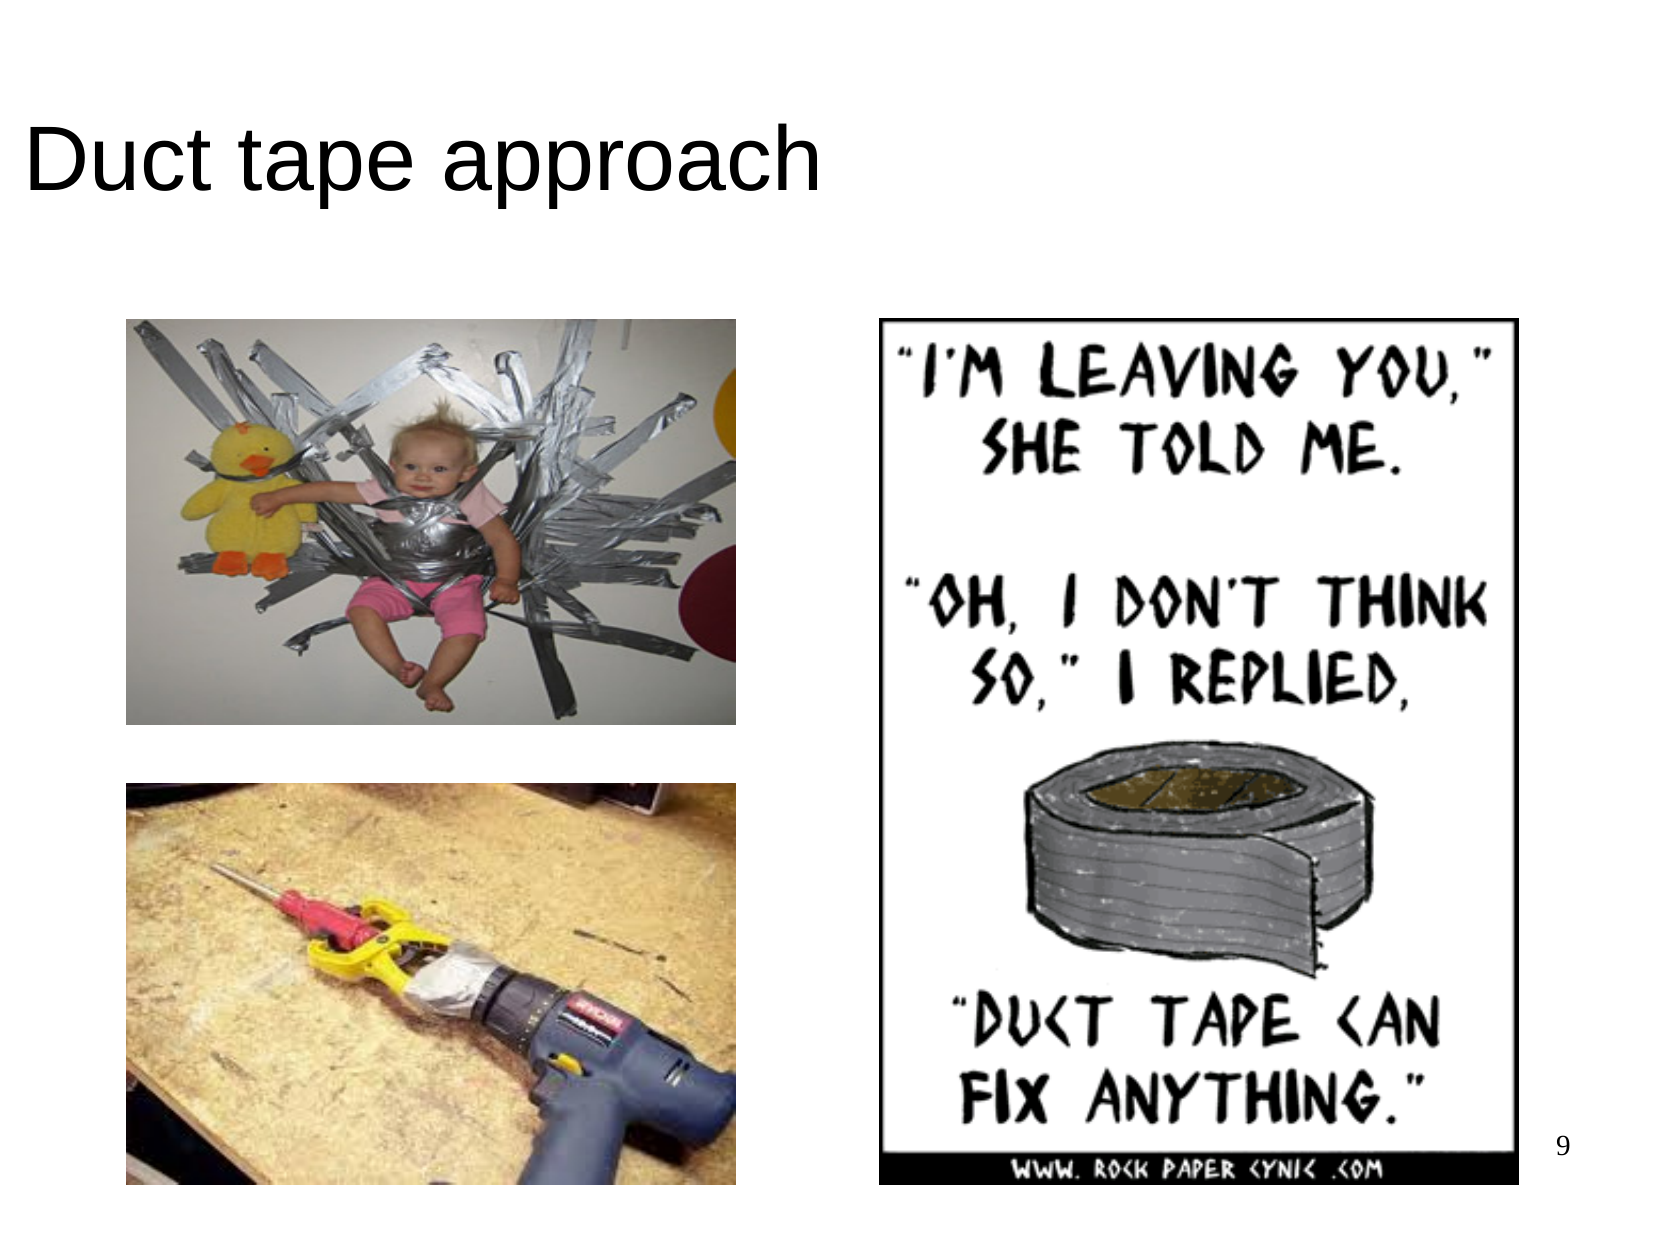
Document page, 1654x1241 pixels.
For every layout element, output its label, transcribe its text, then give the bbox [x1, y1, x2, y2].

title Duct tape approach [23, 55, 1512, 263]
picture [126, 319, 736, 725]
picture [126, 783, 736, 1186]
picture [879, 318, 1519, 1186]
